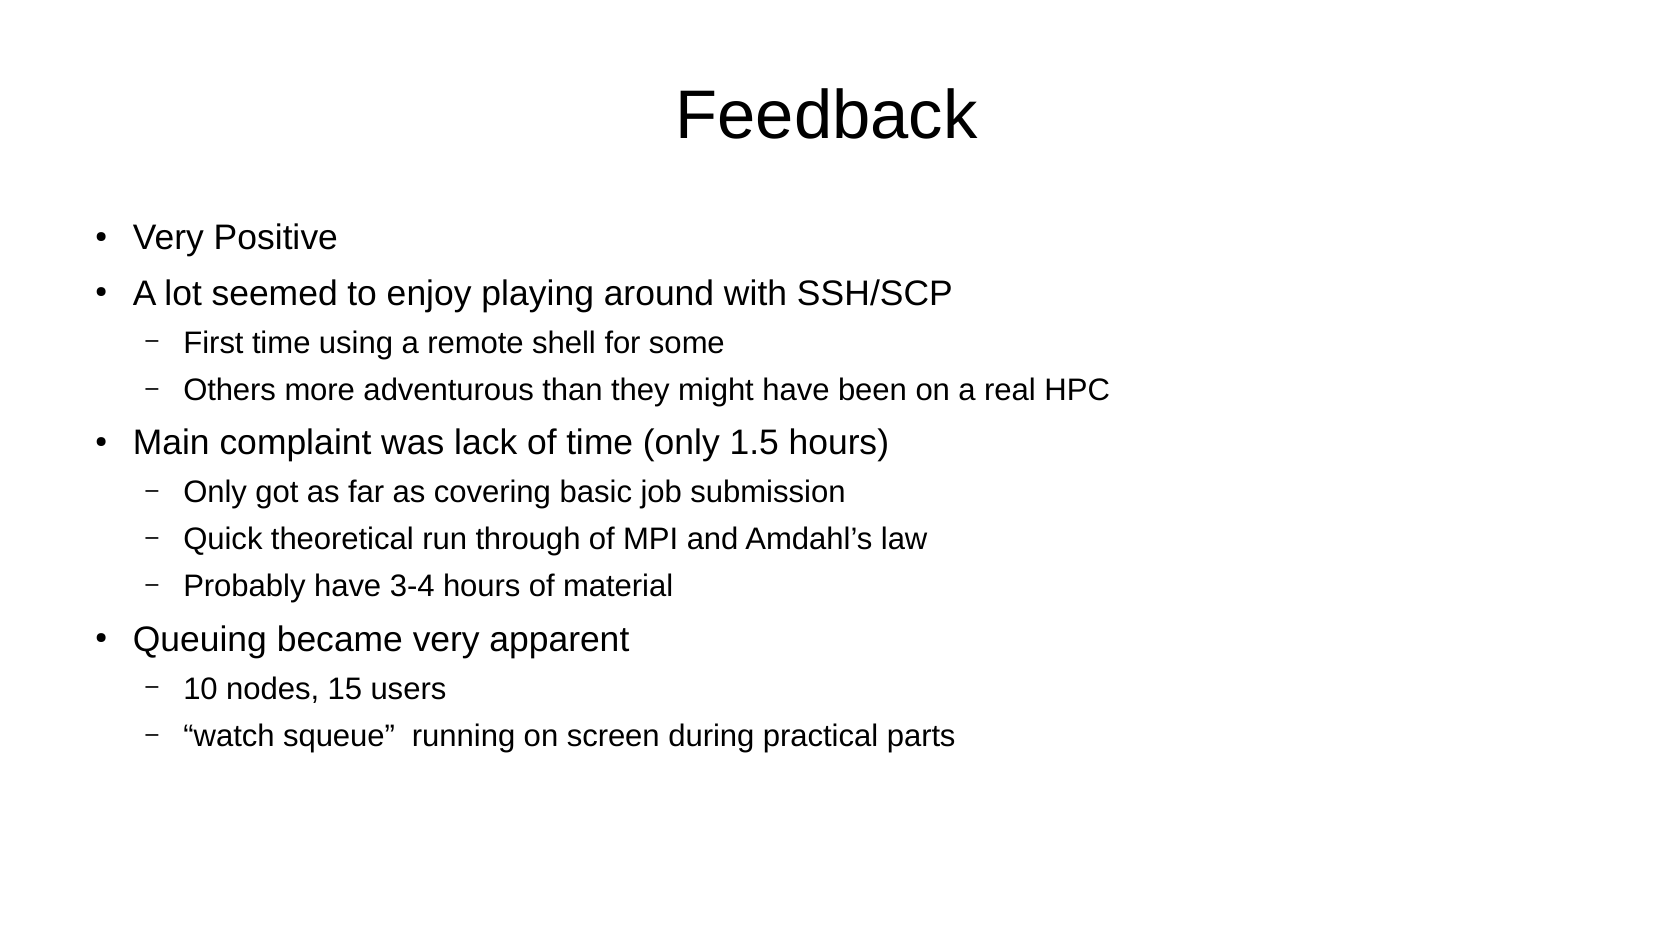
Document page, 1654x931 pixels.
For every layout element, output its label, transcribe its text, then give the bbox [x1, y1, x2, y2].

title Feedback [82, 37, 1571, 193]
list Very Positive A lot seemed to enjoy playing around with SSH/SCP First time using a remote shell for some Others more adventurous than they might have been on a real HPC Main complaint was lack of time (only 1.5 hours) Only got as far as covering basic job submission Quick theoretical run through of MPI and Amdahl’s law Probably have 3-4 hours of material Queuing became very apparent 10 nodes, 15 users “watch squeue” running on screen during practical parts [82, 217, 1571, 758]
